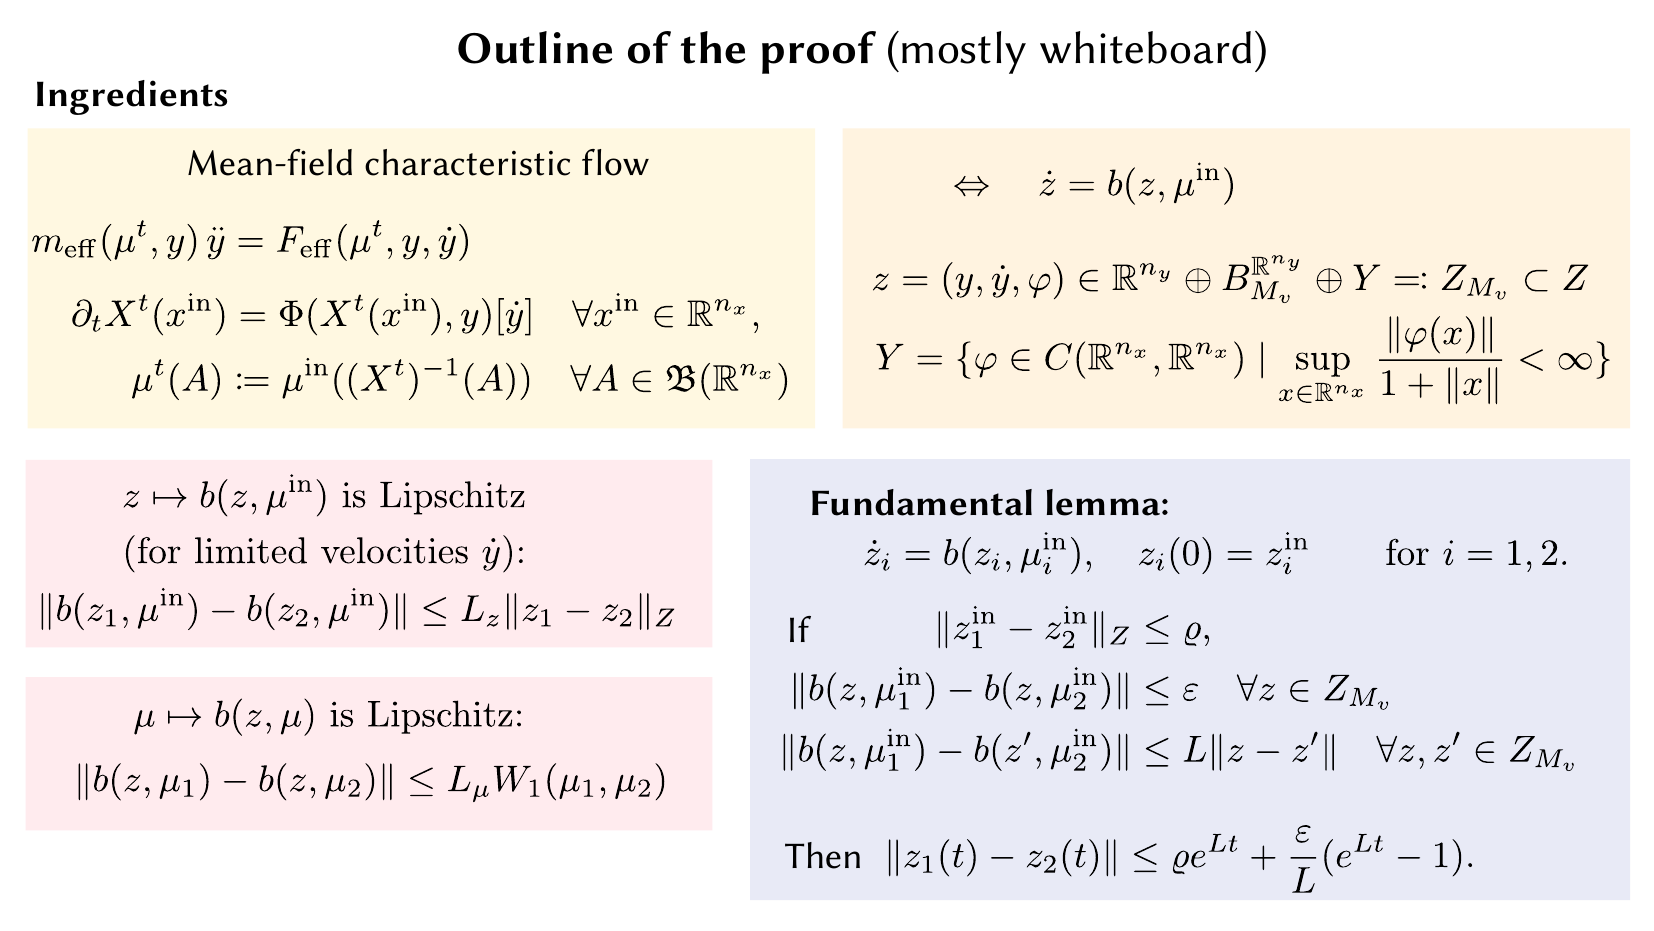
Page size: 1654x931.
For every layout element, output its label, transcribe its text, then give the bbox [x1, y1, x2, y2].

text_box [750, 459, 1631, 901]
text_box [842, 128, 1631, 429]
text_box If [771, 601, 825, 659]
text_box Then [769, 827, 878, 886]
text_box Mean-field characteristic flow [171, 134, 683, 193]
text_box Outline of the proof (mostly whiteboard) [441, 15, 1284, 83]
text_box [27, 128, 816, 429]
text_box [25, 677, 713, 831]
text_box Ingredients [19, 65, 283, 129]
text_box [25, 459, 713, 648]
text_box Fundamental lemma: [794, 474, 1185, 532]
